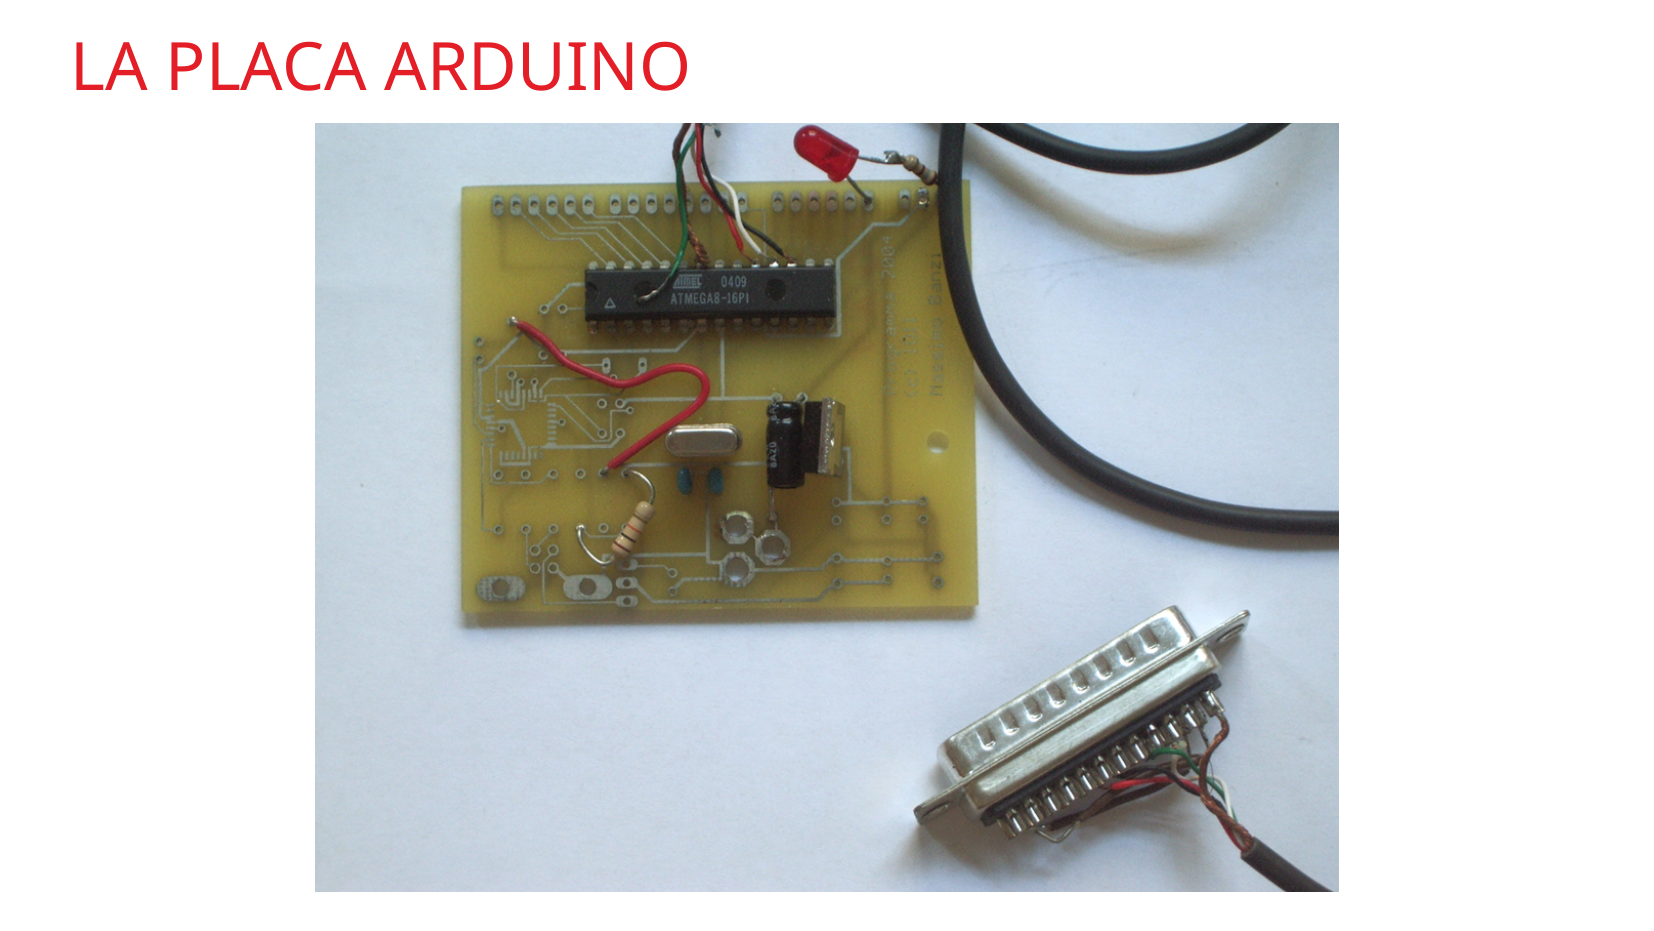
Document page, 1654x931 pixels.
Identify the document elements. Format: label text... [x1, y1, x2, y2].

title LA PLACA ARDUINO [70, 11, 1347, 118]
picture [315, 123, 1339, 892]
